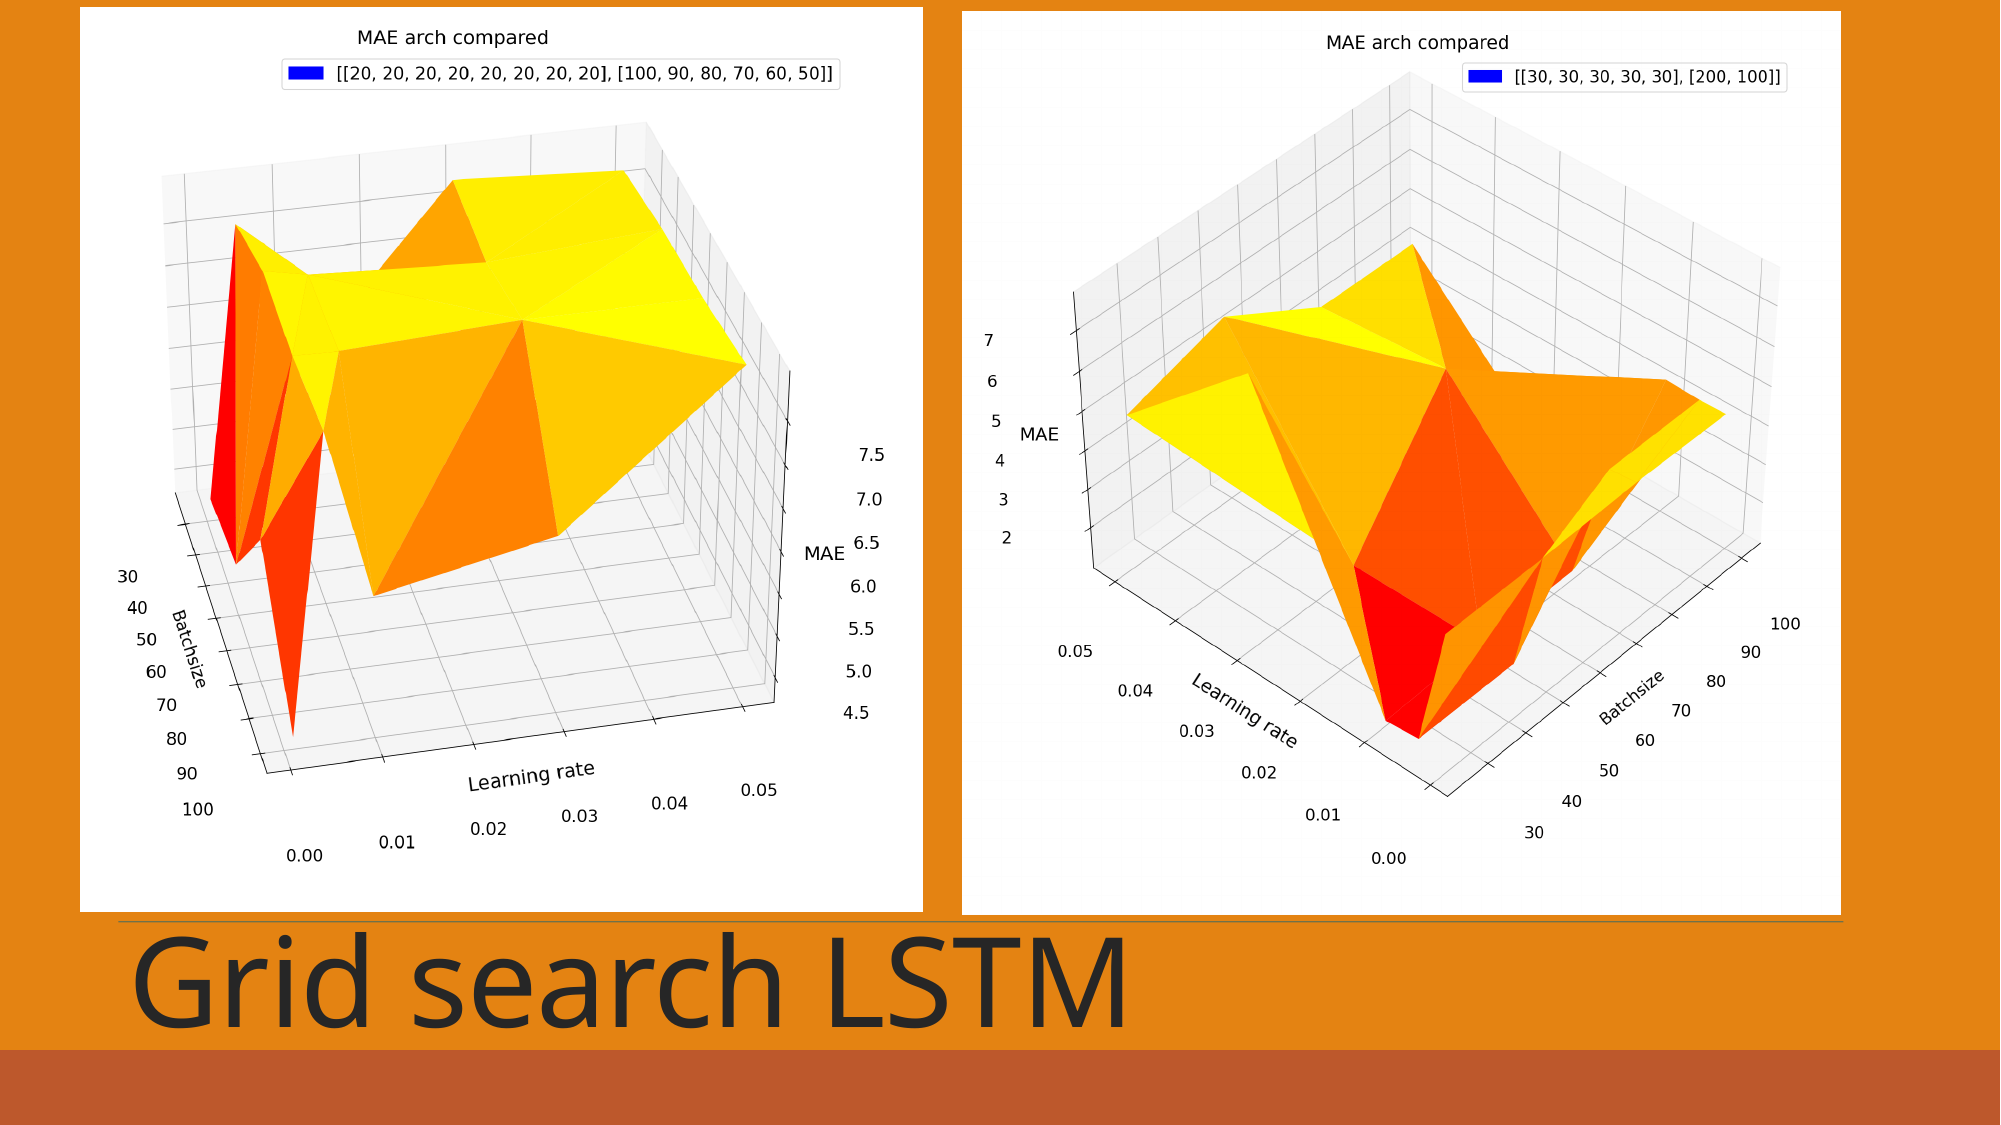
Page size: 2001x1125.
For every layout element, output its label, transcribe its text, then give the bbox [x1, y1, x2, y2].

picture [962, 11, 1841, 915]
title Grid search LSTM [113, 887, 1904, 1039]
picture [80, 8, 923, 912]
text_box [0, 0, 2000, 1125]
